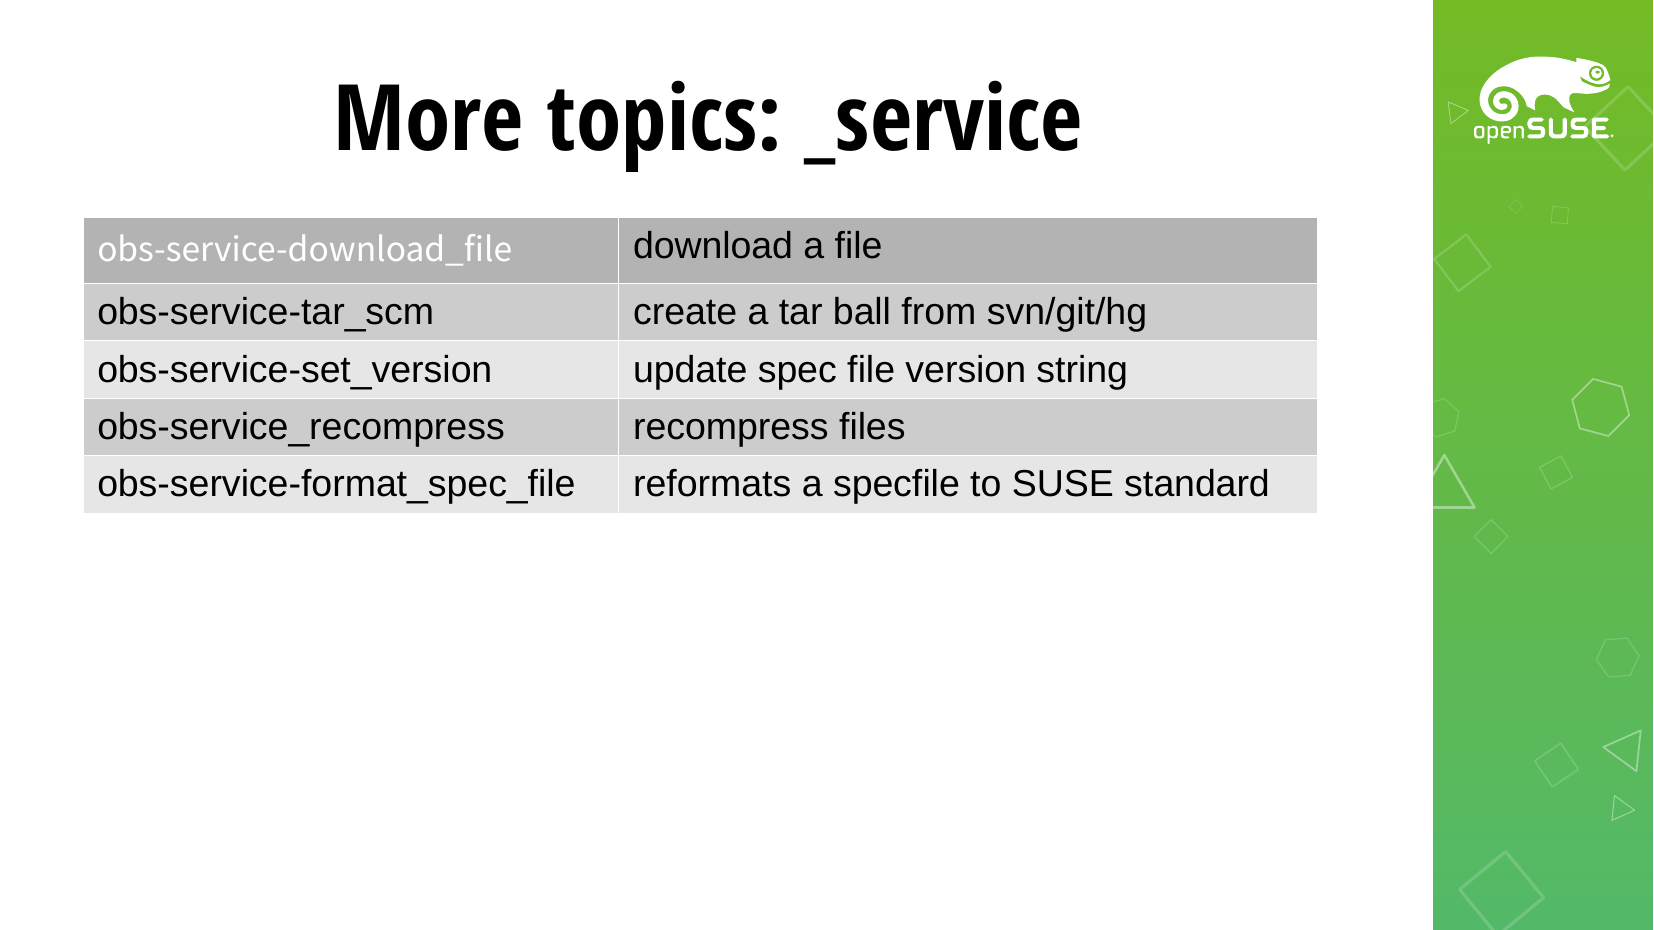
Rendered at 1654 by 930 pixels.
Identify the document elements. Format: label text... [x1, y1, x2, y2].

title More topics: _service [82, 37, 1336, 193]
table_cell obs-service_recompress [84, 399, 618, 455]
table_cell reformats a specfile to SUSE standard [619, 456, 1317, 513]
table_cell update spec file version string [619, 341, 1317, 398]
table_header obs-service-download_file [84, 218, 618, 283]
table_cell recompress files [619, 399, 1317, 455]
table_header download a file [619, 218, 1317, 283]
table_cell obs-service-set_version [84, 341, 618, 398]
table_cell obs-service-tar_scm [84, 284, 618, 340]
table_cell create a tar ball from svn/git/hg [619, 284, 1317, 340]
table_cell obs-service-format_spec_file [84, 456, 618, 513]
